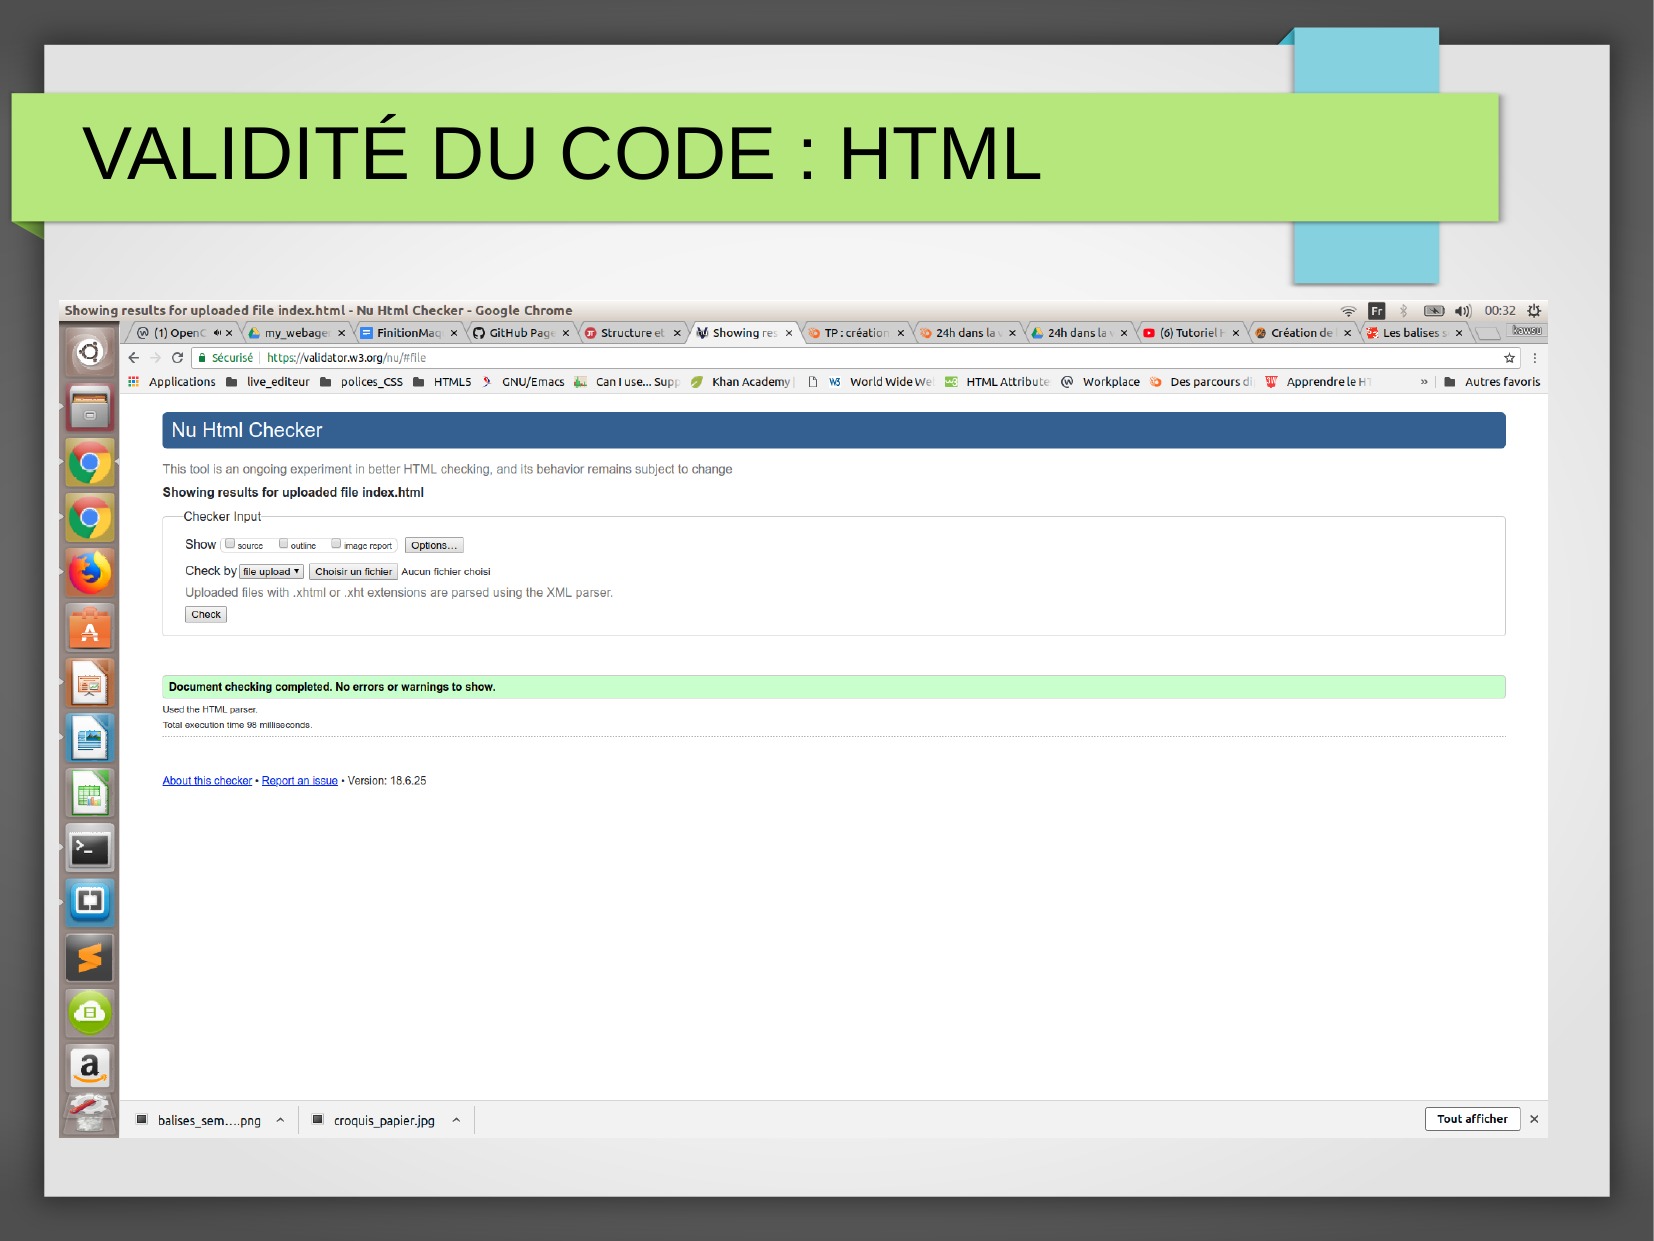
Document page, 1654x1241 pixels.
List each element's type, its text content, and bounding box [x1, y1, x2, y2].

picture [0, 0, 1654, 1241]
title VALIDITÉ DU CODE : HTML [82, 94, 1264, 213]
